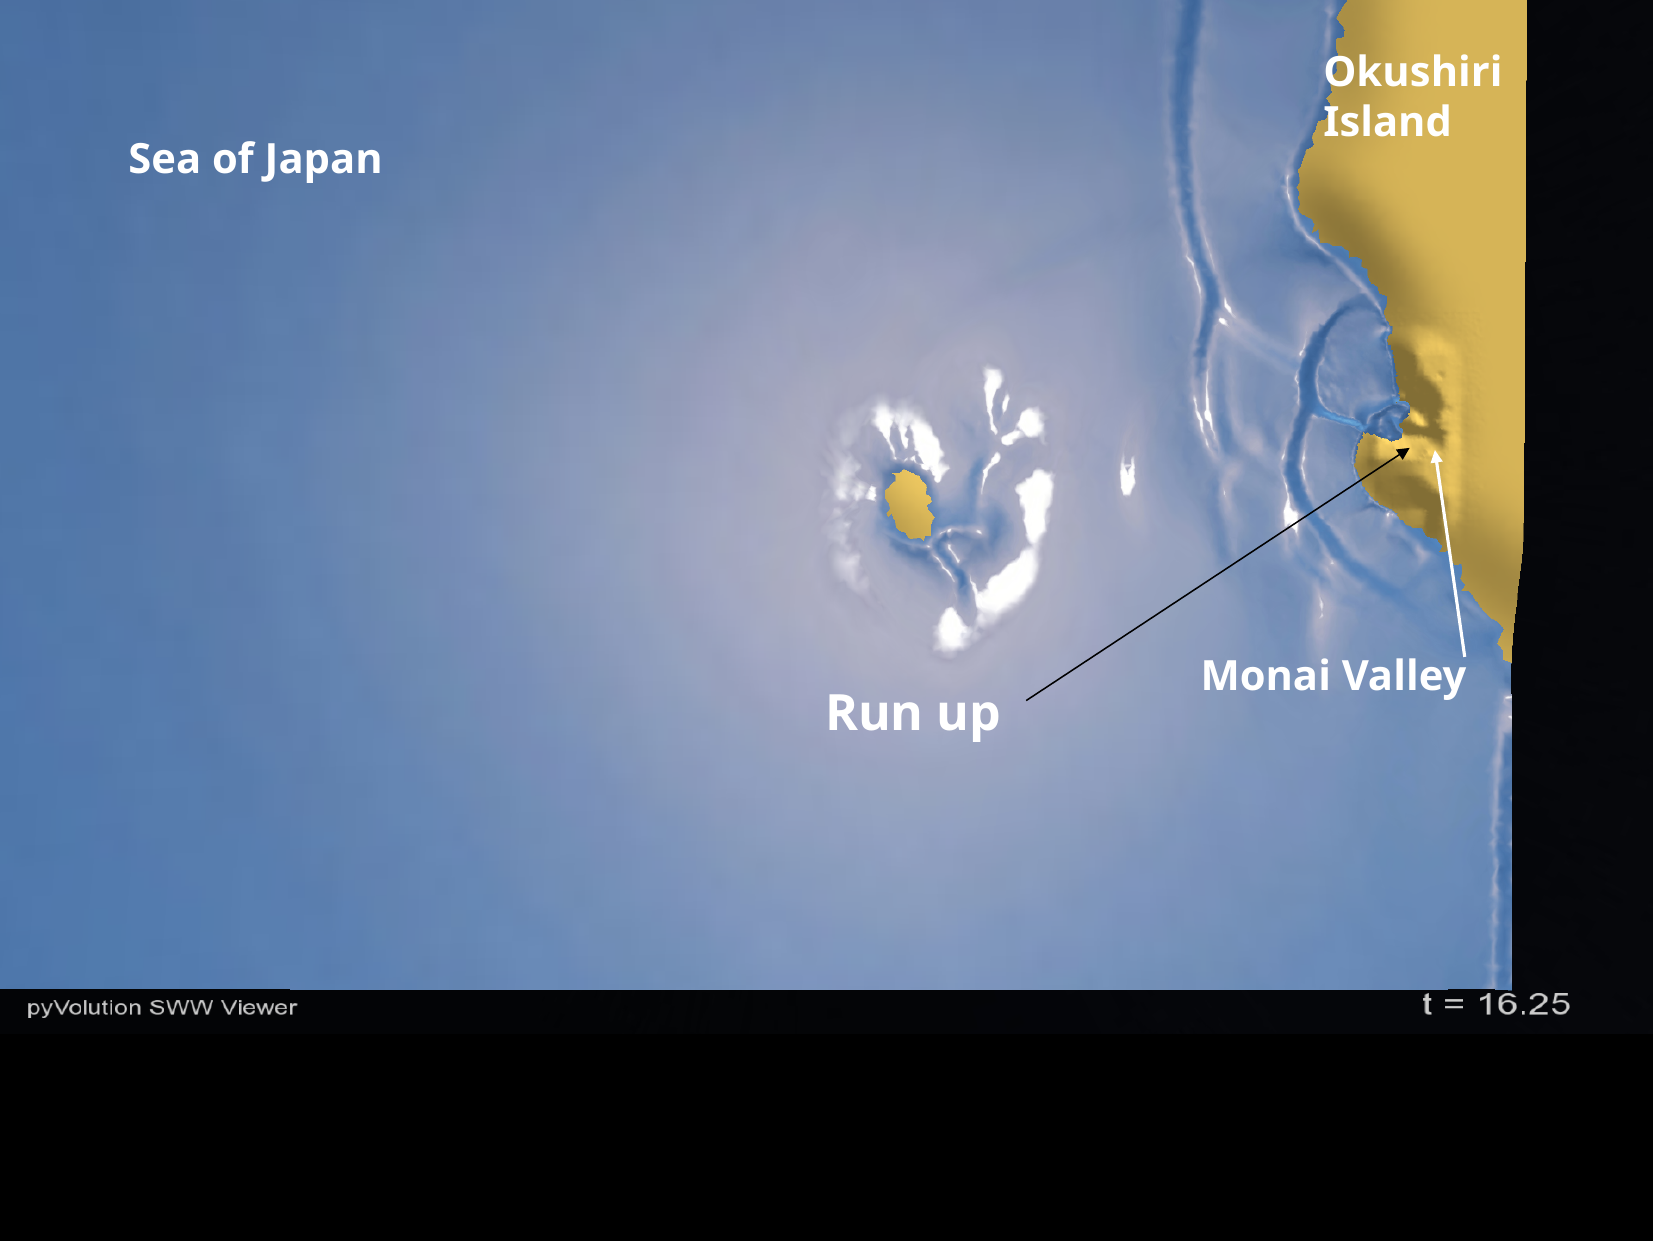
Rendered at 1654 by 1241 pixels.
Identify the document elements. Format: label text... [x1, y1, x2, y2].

text_box Run up [810, 672, 1029, 749]
picture [0, 0, 1653, 1034]
text_box Okushiri Island [1308, 36, 1653, 153]
text_box Sea of Japan [113, 124, 624, 190]
text_box Monai Valley [1185, 640, 1492, 707]
